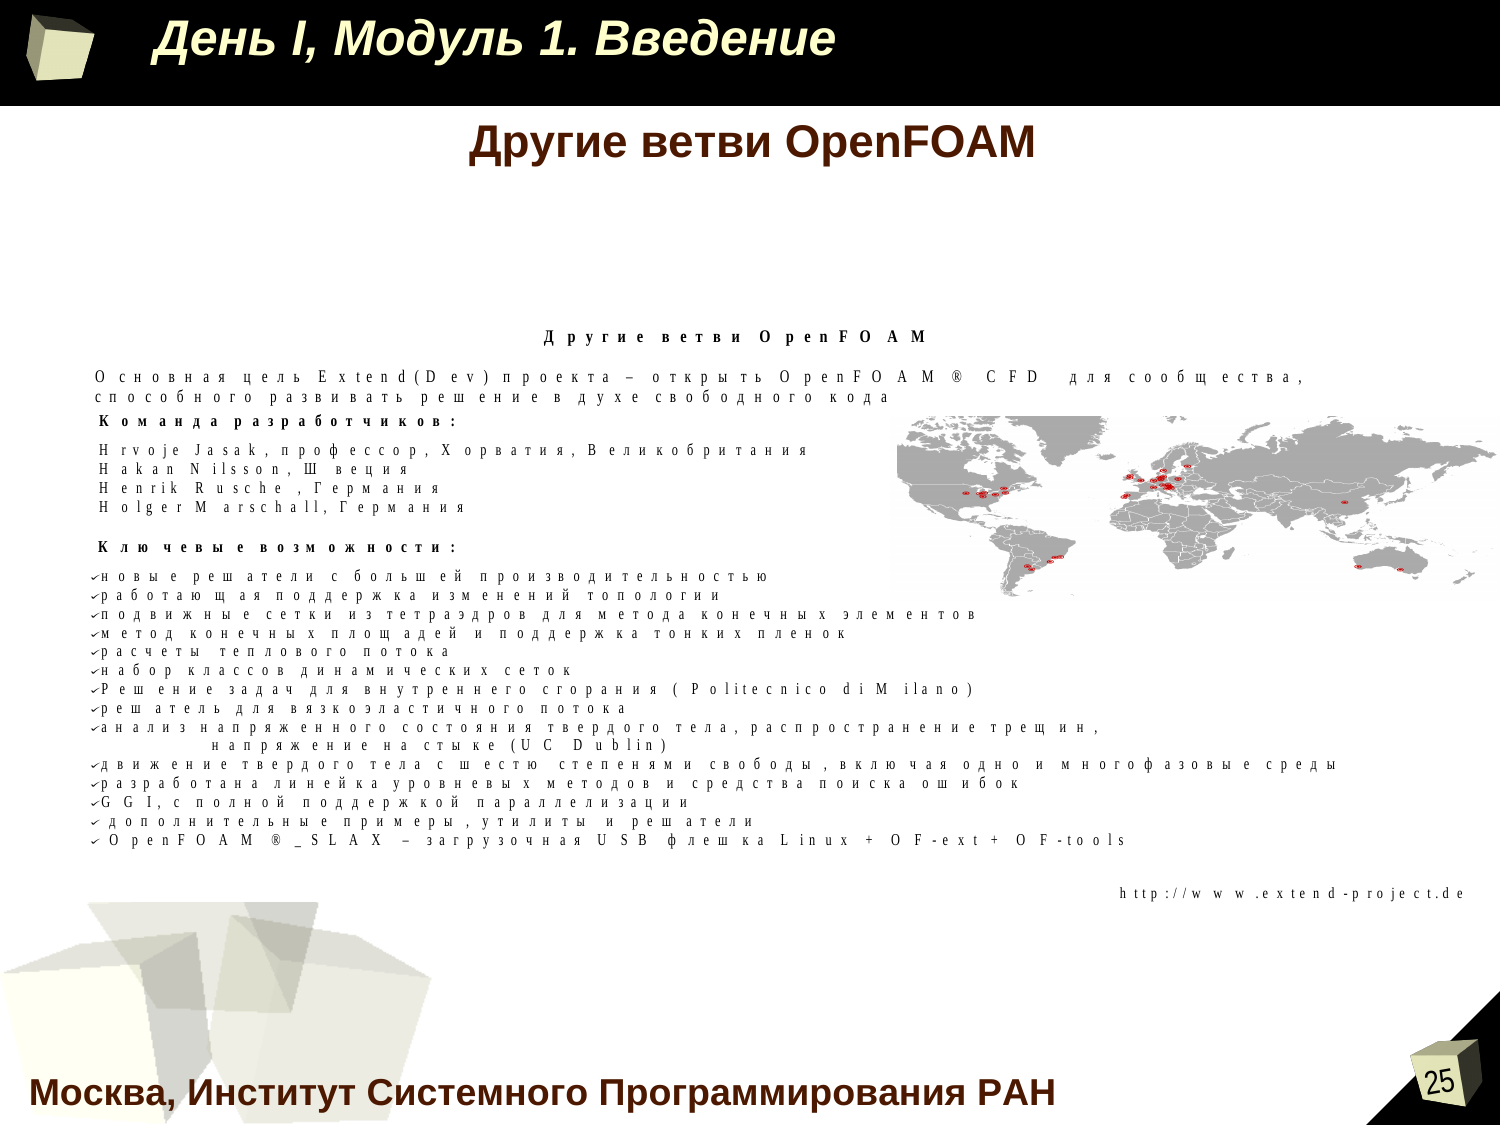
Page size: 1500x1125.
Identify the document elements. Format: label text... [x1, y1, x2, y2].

picture [0, 295, 1500, 1125]
picture [423, 1088, 433, 1102]
text_box Другие ветви OpenFOAM [5, 104, 1500, 185]
